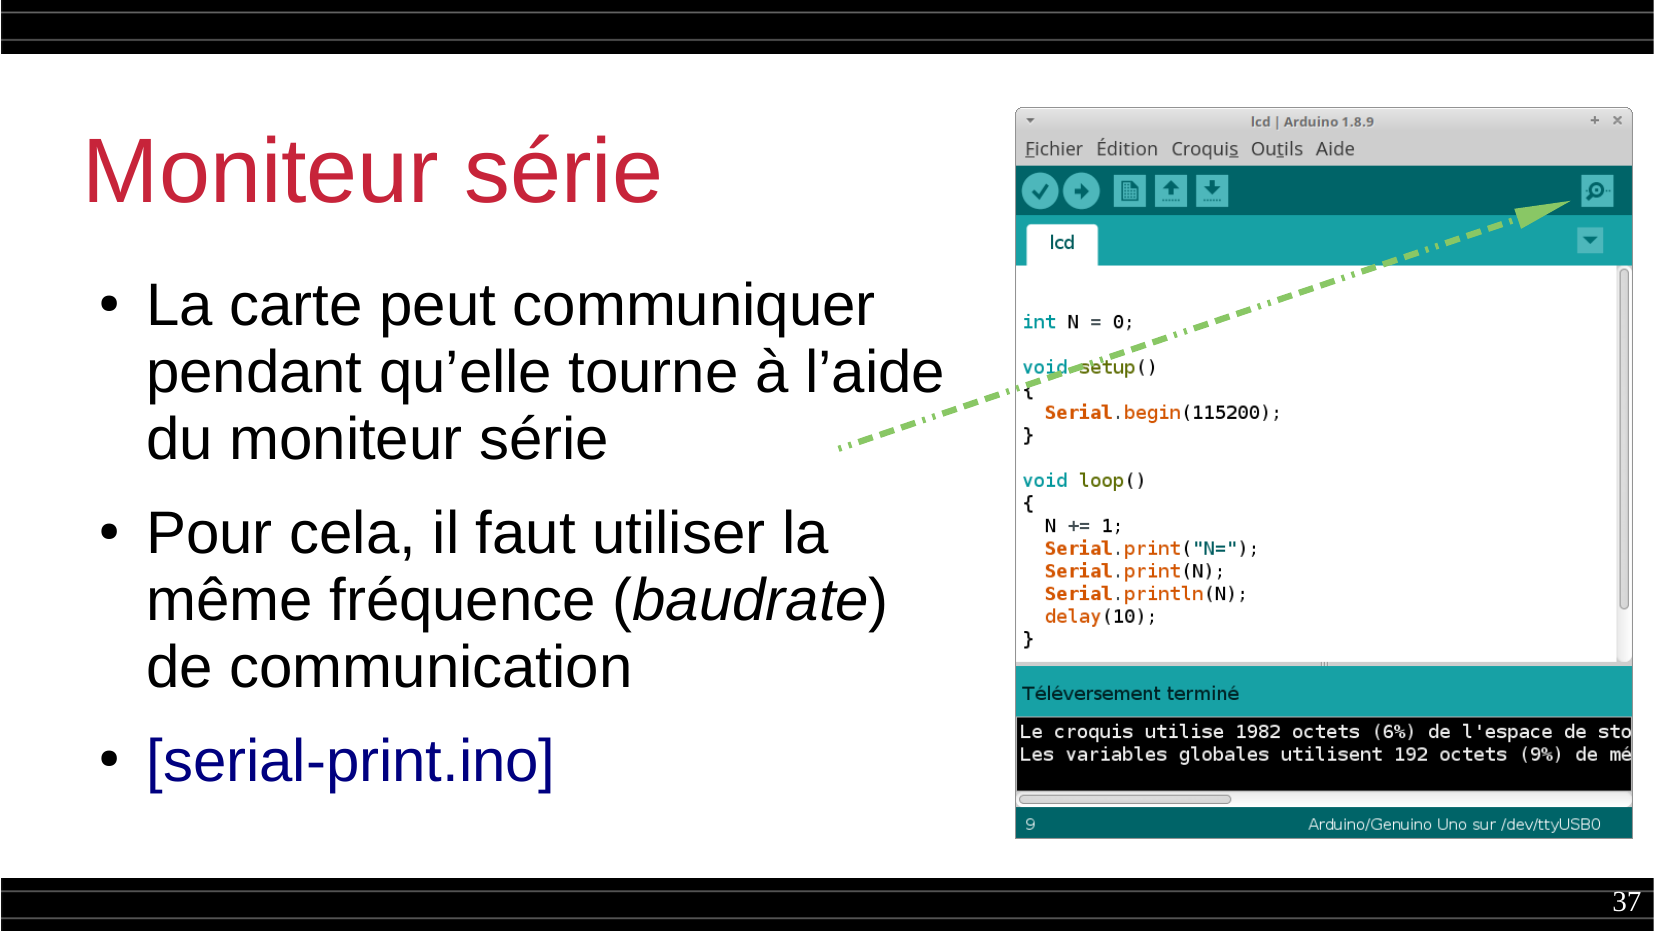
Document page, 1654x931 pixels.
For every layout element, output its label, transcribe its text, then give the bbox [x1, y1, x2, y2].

list La carte peut communiquer pendant qu’elle tourne à l’aide du moniteur série Pour cela, il faut utiliser la même fréquence (baudrate) de communication [serial-print.ino] [82, 271, 969, 804]
title Moniteur série [82, 92, 1571, 249]
picture [1, 0, 1654, 54]
picture [1015, 107, 1633, 839]
picture [1, 878, 1654, 931]
